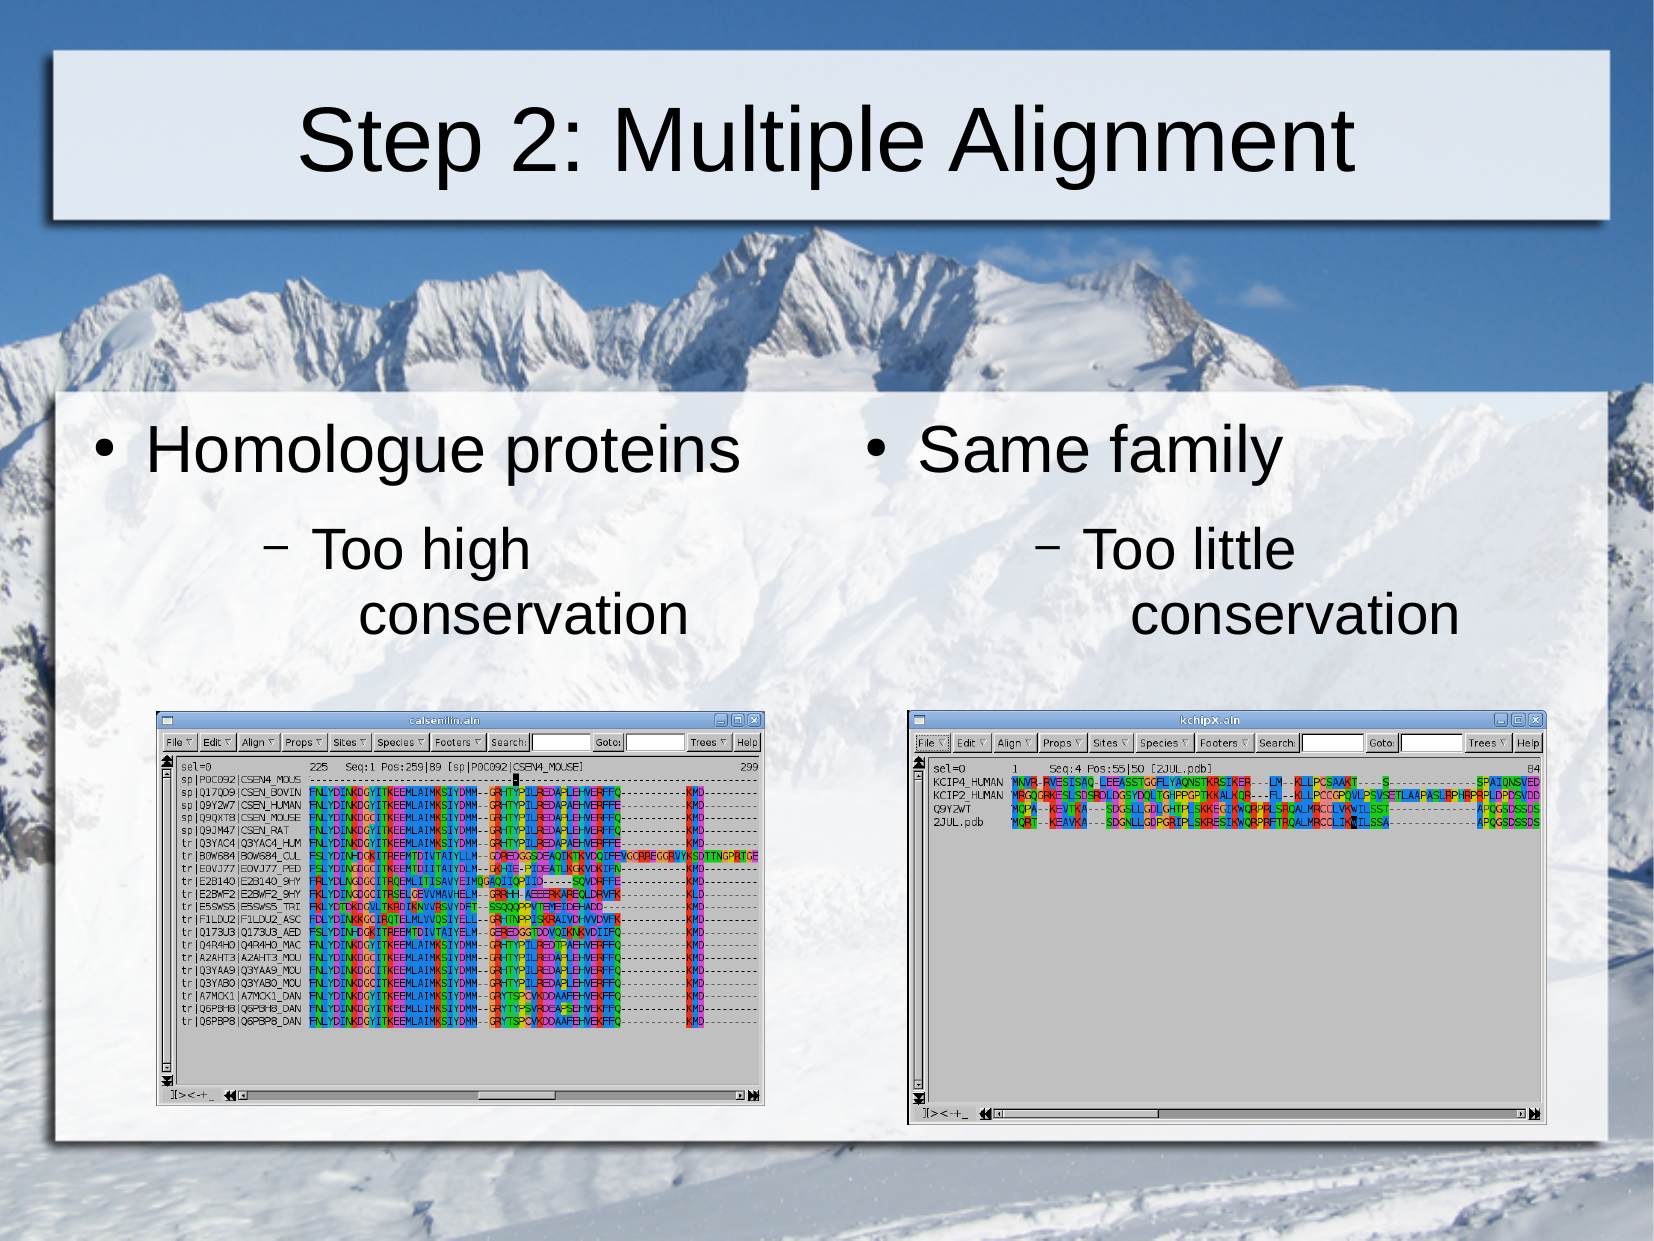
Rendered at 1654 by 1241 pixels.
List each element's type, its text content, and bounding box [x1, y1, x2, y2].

list Homologue proteins Too high conservation [75, 412, 799, 1217]
title Step 2: Multiple Alignment [59, 61, 1595, 219]
list Same family Too little conservation [846, 412, 1570, 1232]
picture [0, 0, 1654, 1241]
